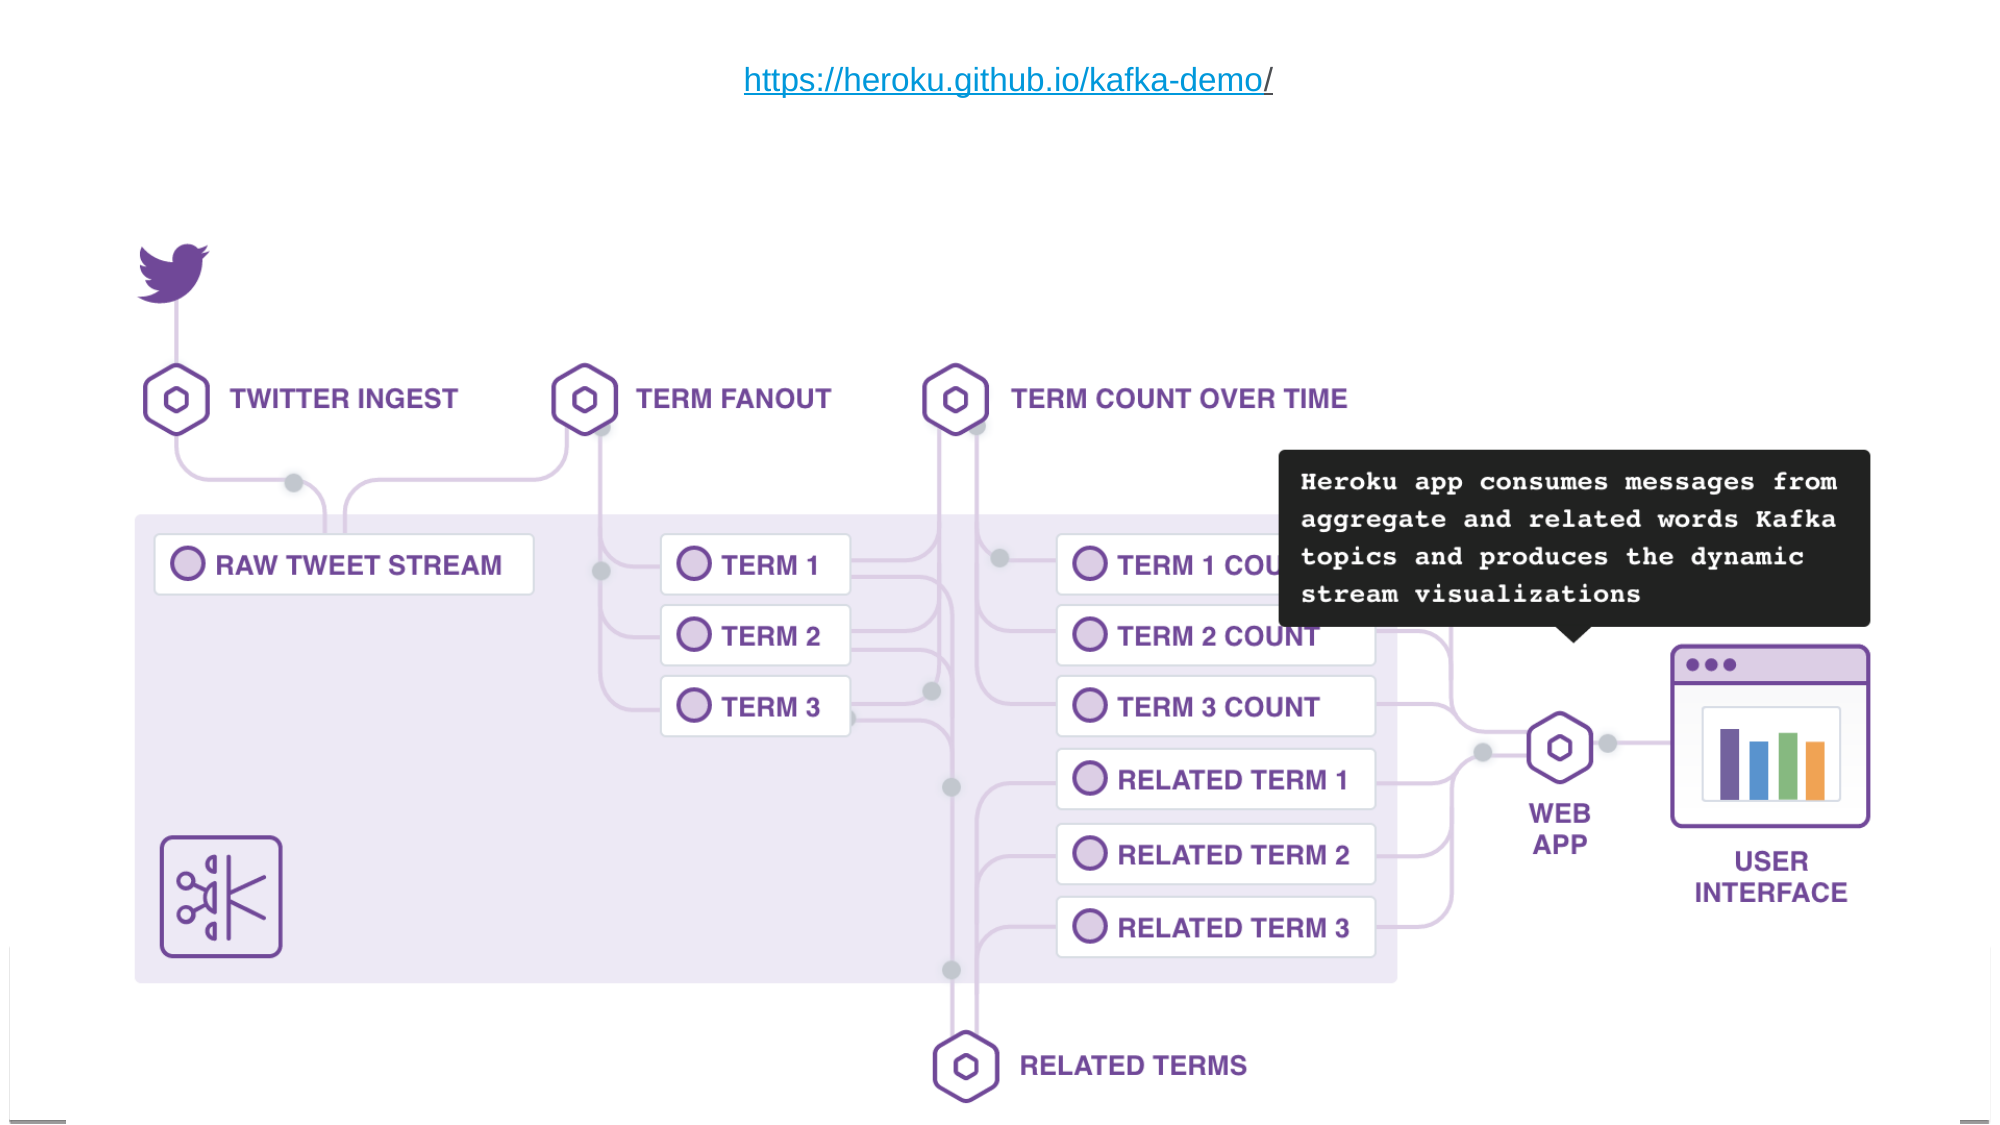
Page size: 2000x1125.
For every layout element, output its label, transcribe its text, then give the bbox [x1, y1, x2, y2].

picture [66, 208, 1960, 1125]
text_box https://heroku.github.io/kafka-demo/ [728, 50, 1298, 106]
